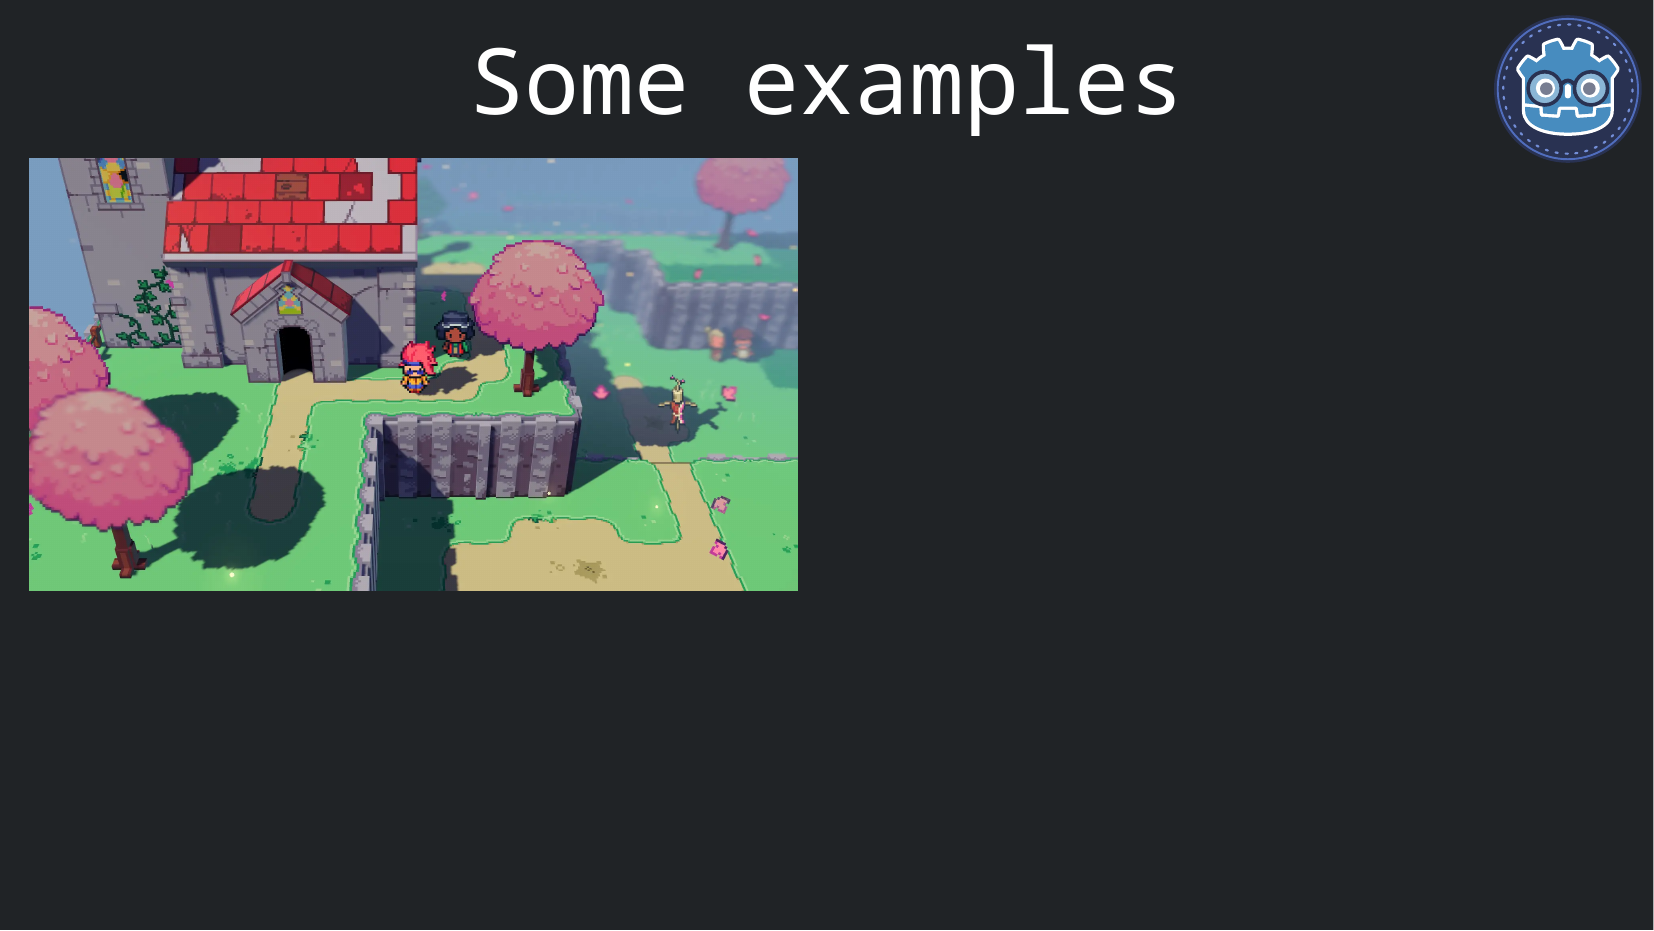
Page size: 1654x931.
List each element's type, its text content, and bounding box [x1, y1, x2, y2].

picture [29, 158, 798, 591]
title Some examples [82, 1, 1571, 157]
picture [1493, 15, 1642, 163]
